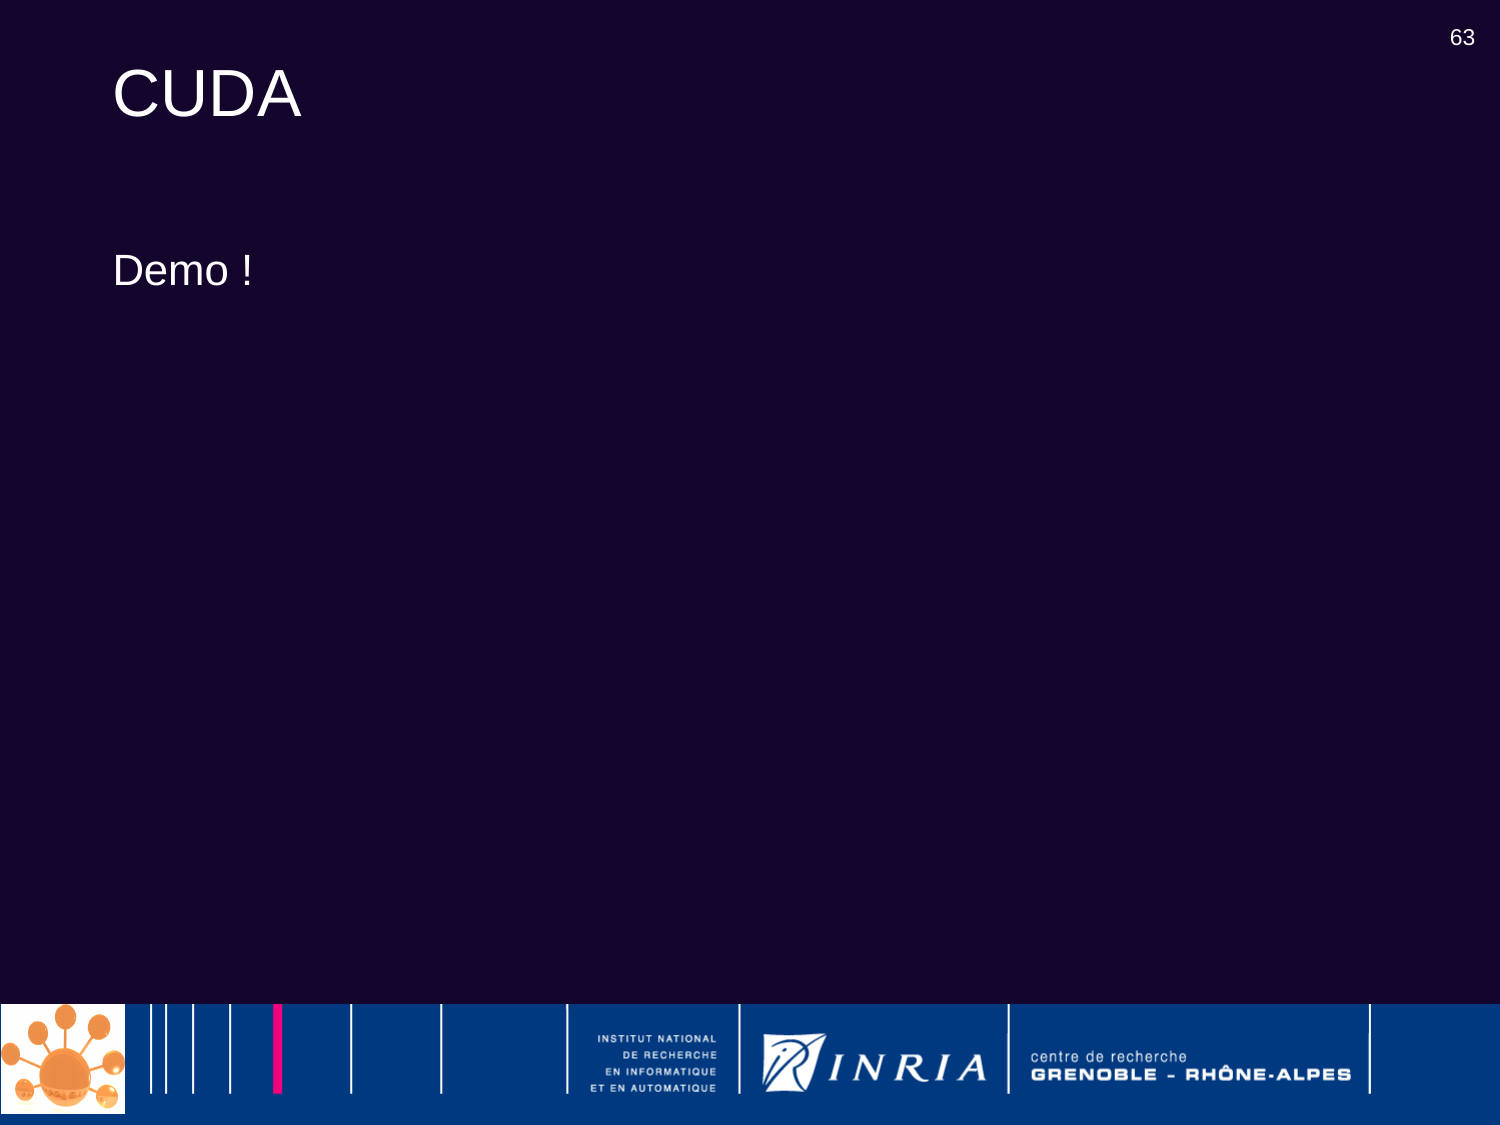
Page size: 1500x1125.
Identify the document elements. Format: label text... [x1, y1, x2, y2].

picture [0, 1004, 1500, 1125]
title CUDA [112, 0, 1474, 188]
list Demo ! [112, 245, 1476, 988]
